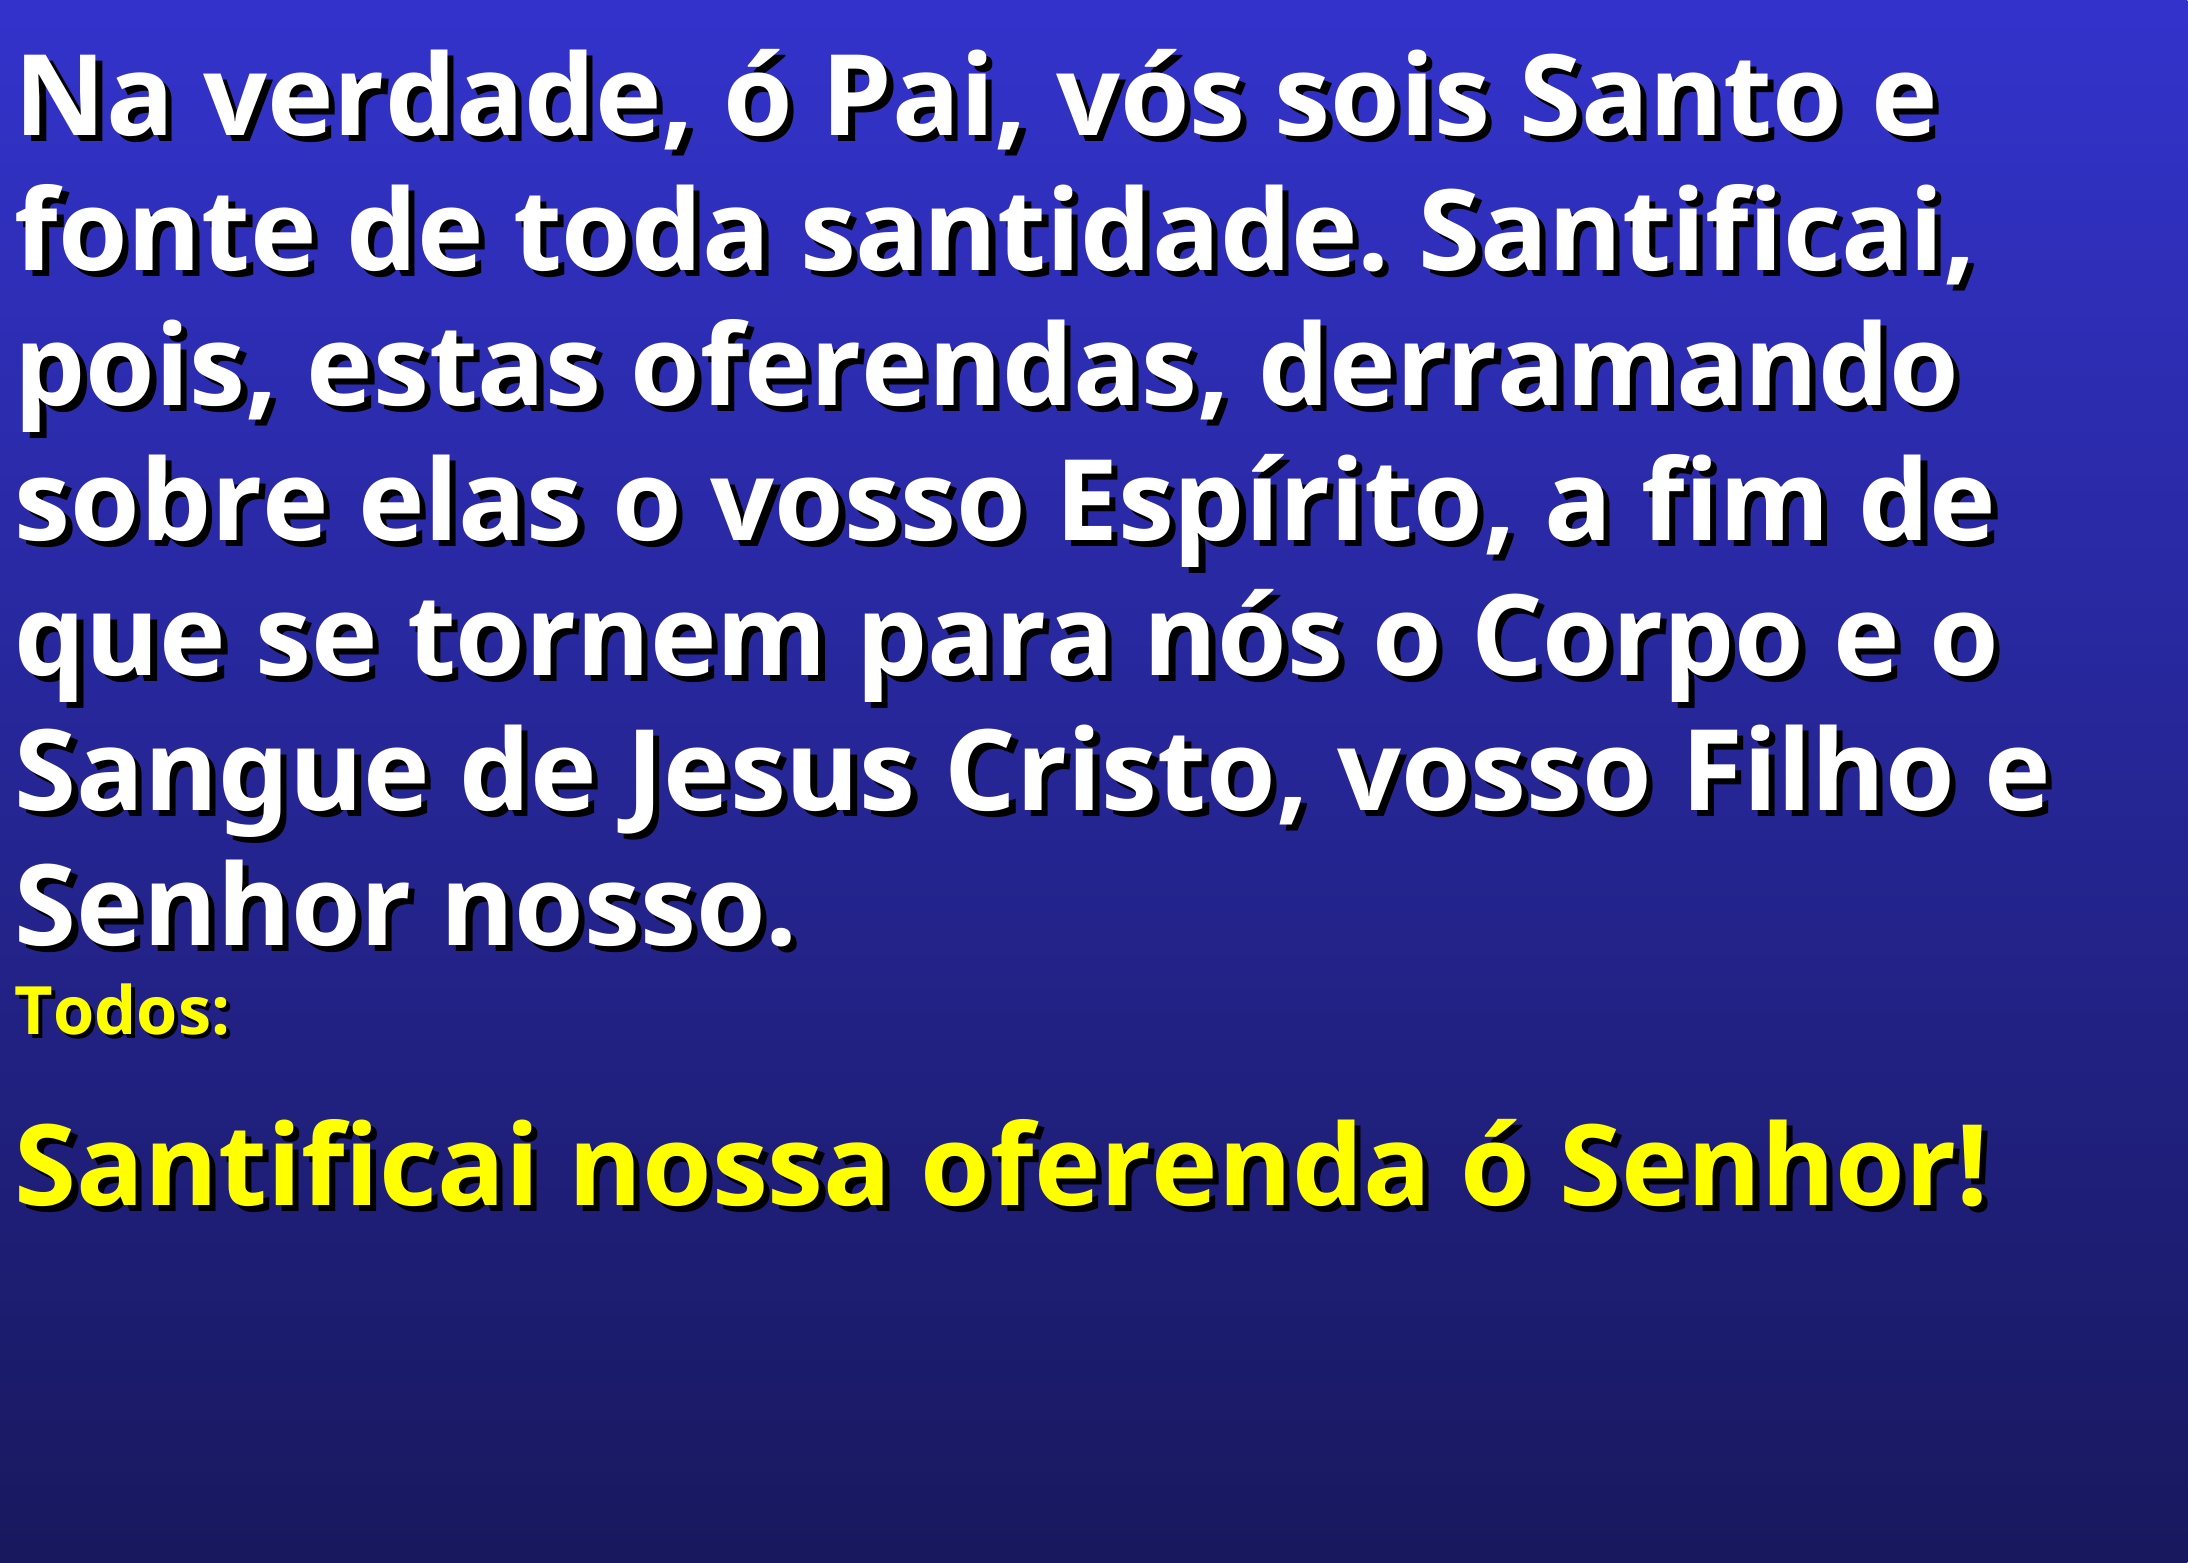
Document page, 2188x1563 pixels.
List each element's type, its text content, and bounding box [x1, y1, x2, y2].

text_box Na verdade, ó Pai, vós sois Santo e fonte de toda santidade. Santificai, pois, estas oferendas, derramando sobre elas o vosso Espírito, a fim de que se tornem para nós o Corpo e o Sangue de Jesus Cristo, vosso Filho e Senhor nosso. Todos: Santificai nossa oferenda ó Senhor! [0, 15, 2188, 1371]
